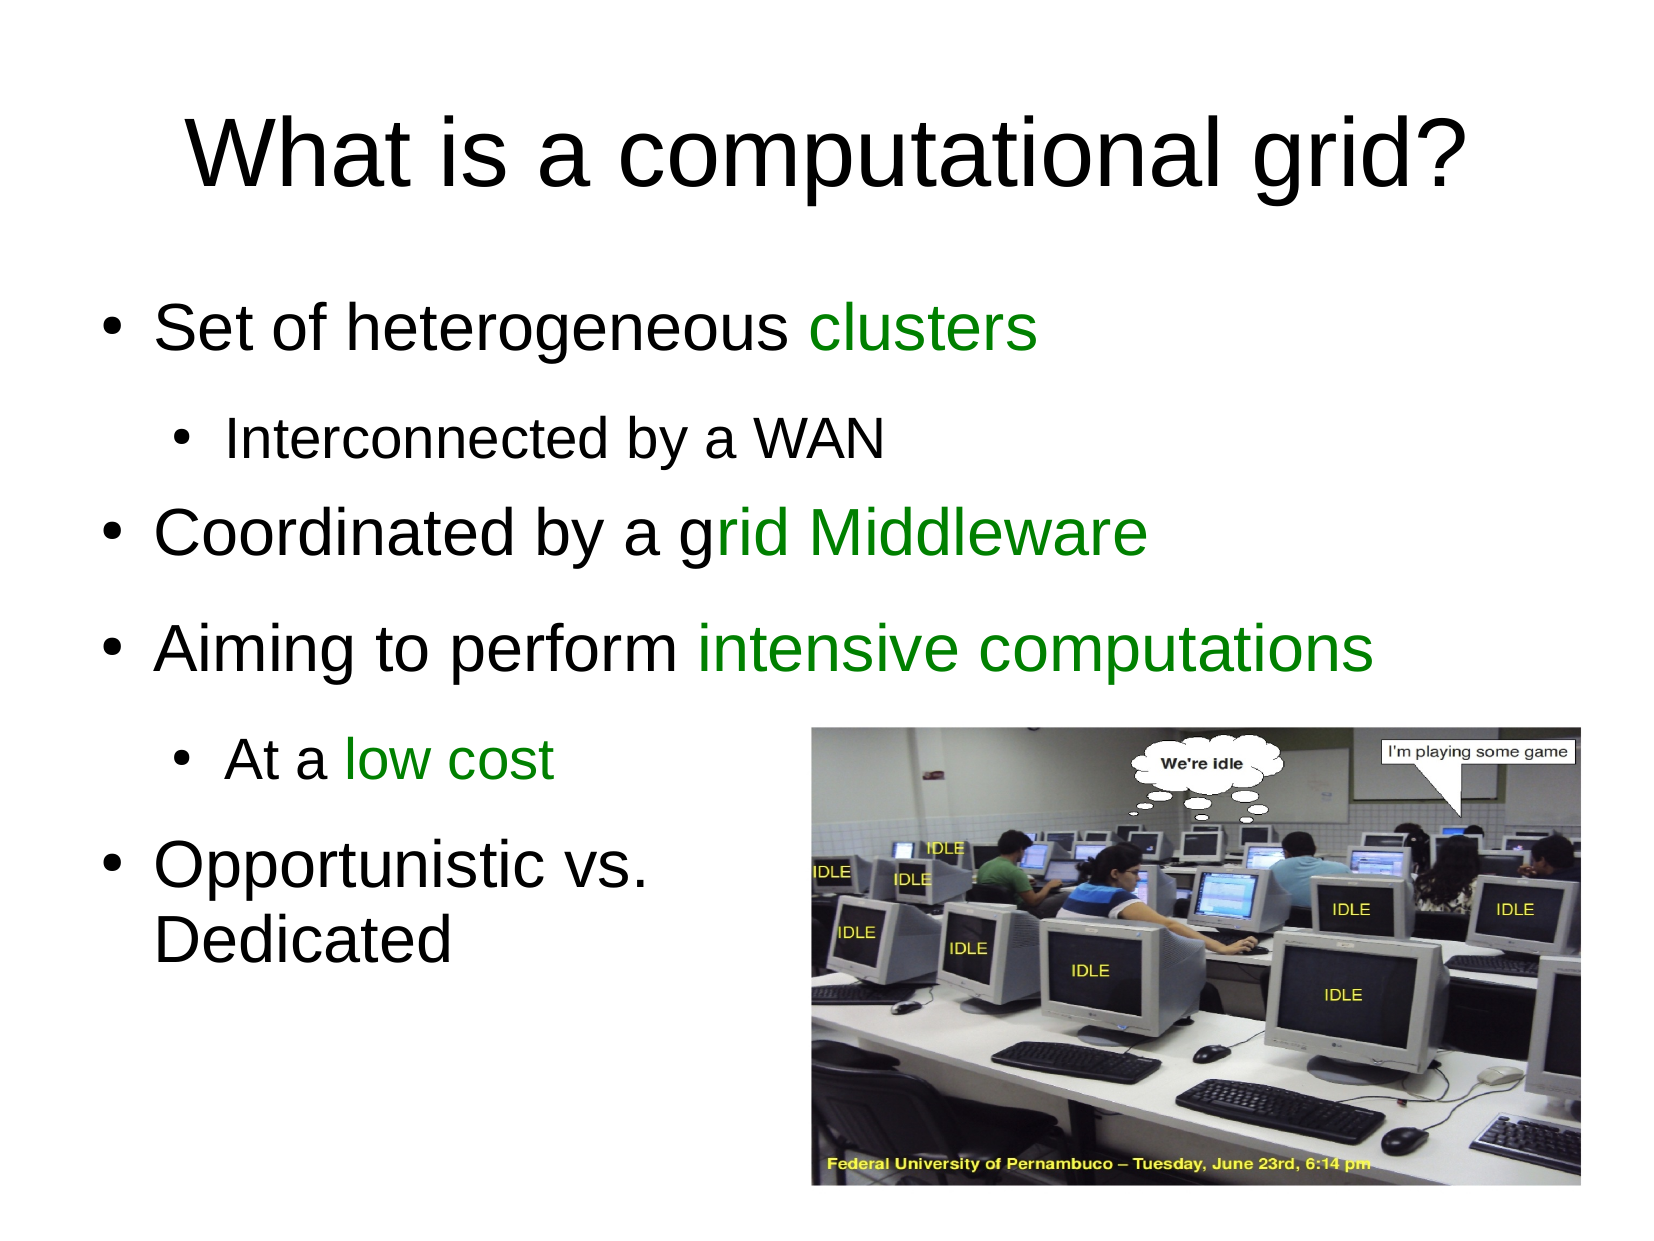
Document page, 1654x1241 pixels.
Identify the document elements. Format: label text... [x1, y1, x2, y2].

title What is a computational grid? [82, 56, 1571, 250]
list Set of heterogeneous clusters Interconnected by a WAN Coordinated by a grid Middleware Aiming to perform intensive computations At a low cost Opportunistic vs. Dedicated [82, 290, 1613, 1109]
picture [801, 712, 1589, 1201]
